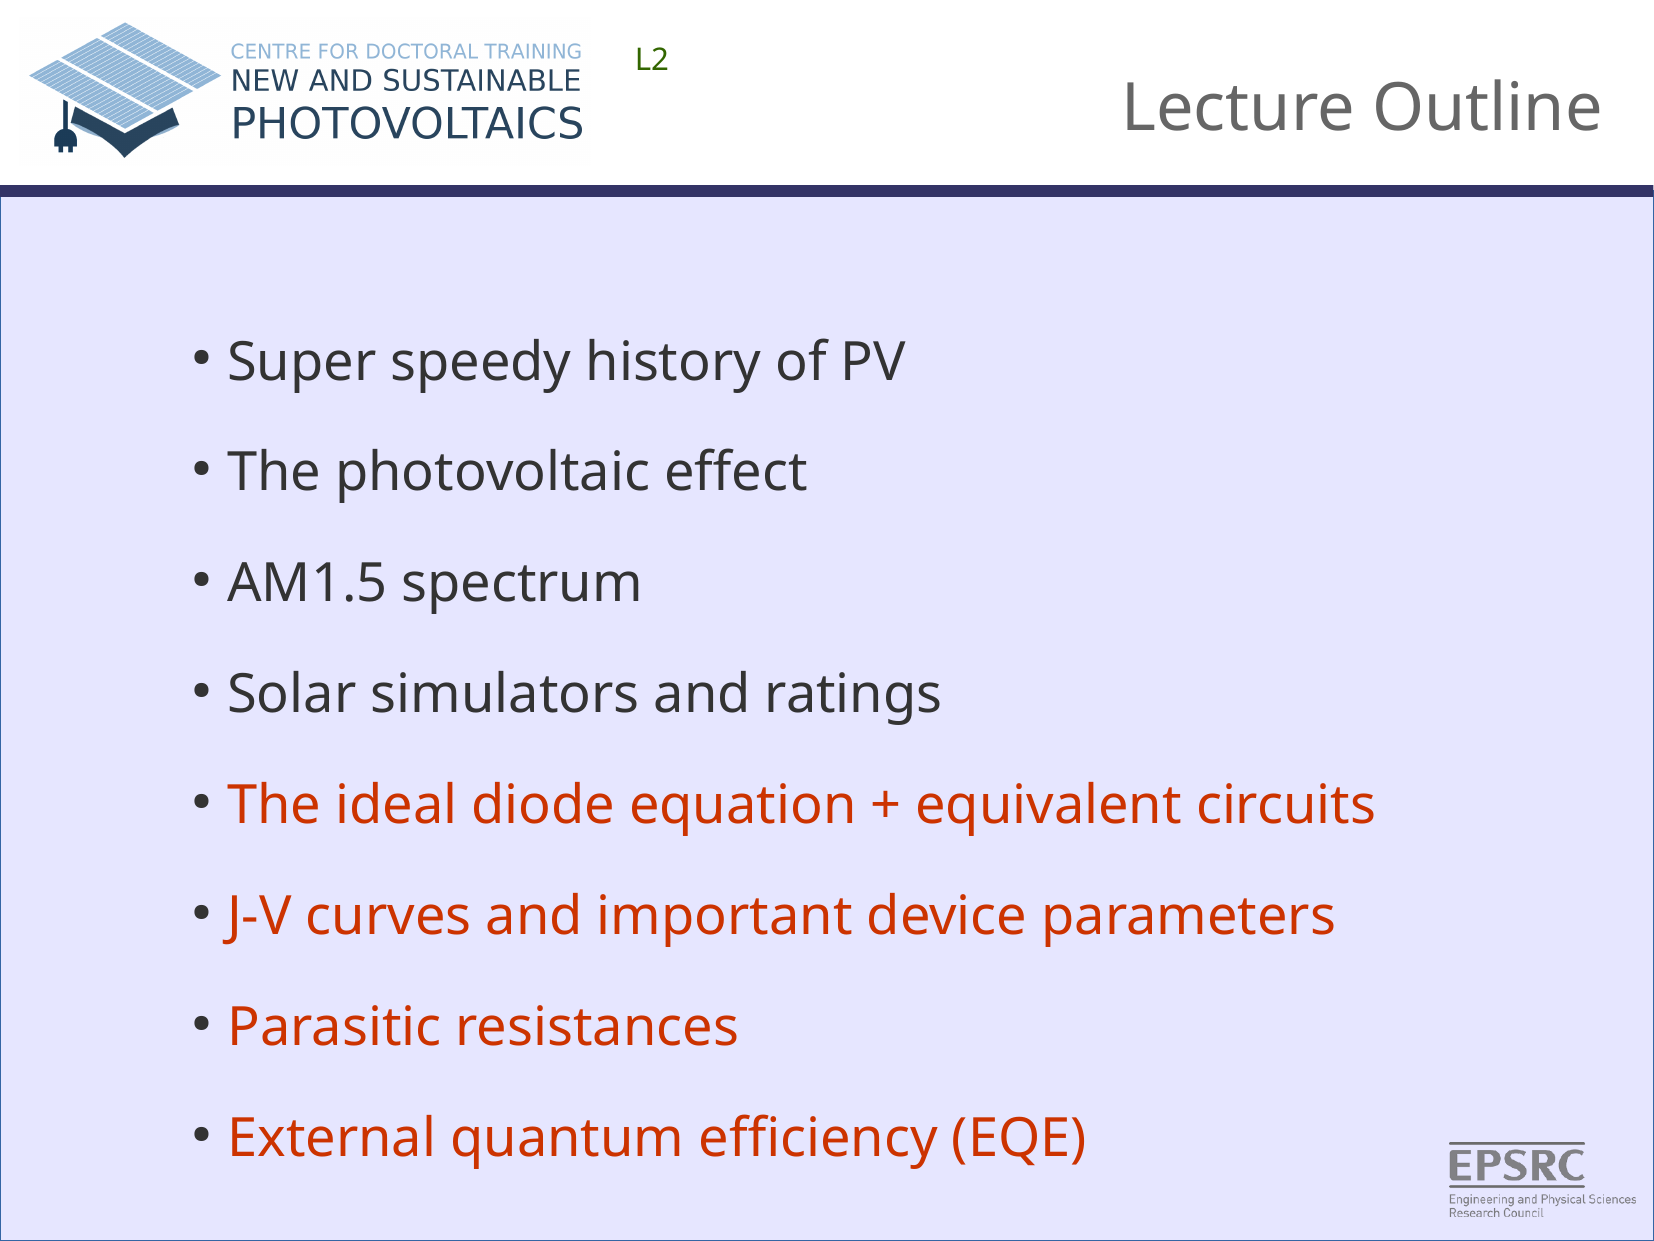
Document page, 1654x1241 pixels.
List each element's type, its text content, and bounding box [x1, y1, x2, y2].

picture [1449, 1142, 1636, 1217]
text_box Lecture Outline [767, 51, 1619, 142]
text_box [0, 197, 1654, 1241]
text_box Super speedy history of PV The photovoltaic effect AM1.5 spectrum Solar simulators and ratings The ideal diode equation + equivalent circuits J-V curves and important device parameters Parasitic resistances External quantum efficiency (EQE) [177, 277, 1418, 1060]
picture [19, 17, 591, 166]
text_box L2 [620, 29, 880, 80]
